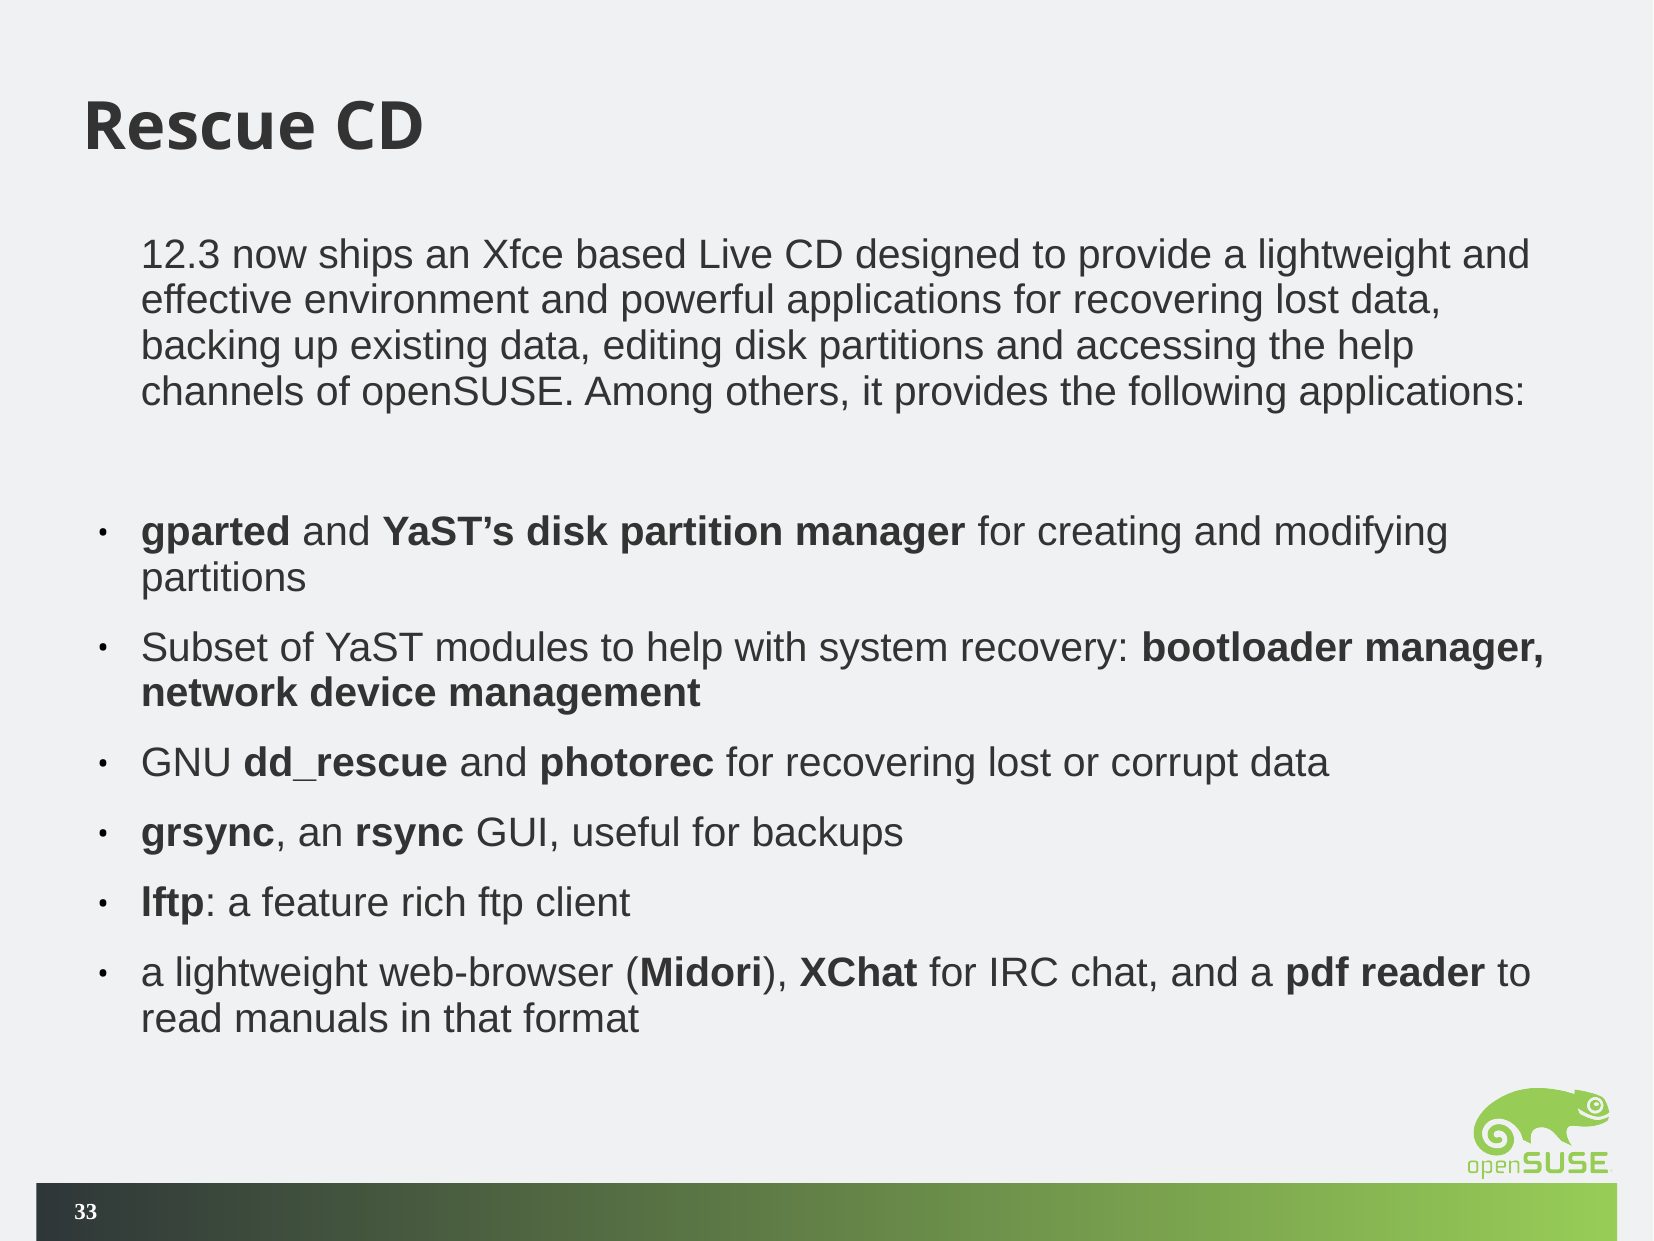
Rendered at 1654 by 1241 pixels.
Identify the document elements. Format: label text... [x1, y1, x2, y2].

title Rescue CD [82, 49, 1571, 198]
picture [0, 0, 1654, 1241]
list 12.3 now ships an Xfce based Live CD designed to provide a lightweight and effective environment and powerful applications for recovering lost data, backing up existing data, editing disk partitions and accessing the help channels of openSUSE. Among others, it provides the following applications: gparted and YaST’s disk partition manager for creating and modifying partitions Subset of YaST modules to help with system recovery: bootloader manager, network device management GNU dd_rescue and photorec for recovering lost or corrupt data grsync, an rsync GUI, useful for backups lftp: a feature rich ftp client a lightweight web-browser (Midori), XChat for IRC chat, and a pdf reader to read manuals in that format [82, 231, 1571, 1050]
